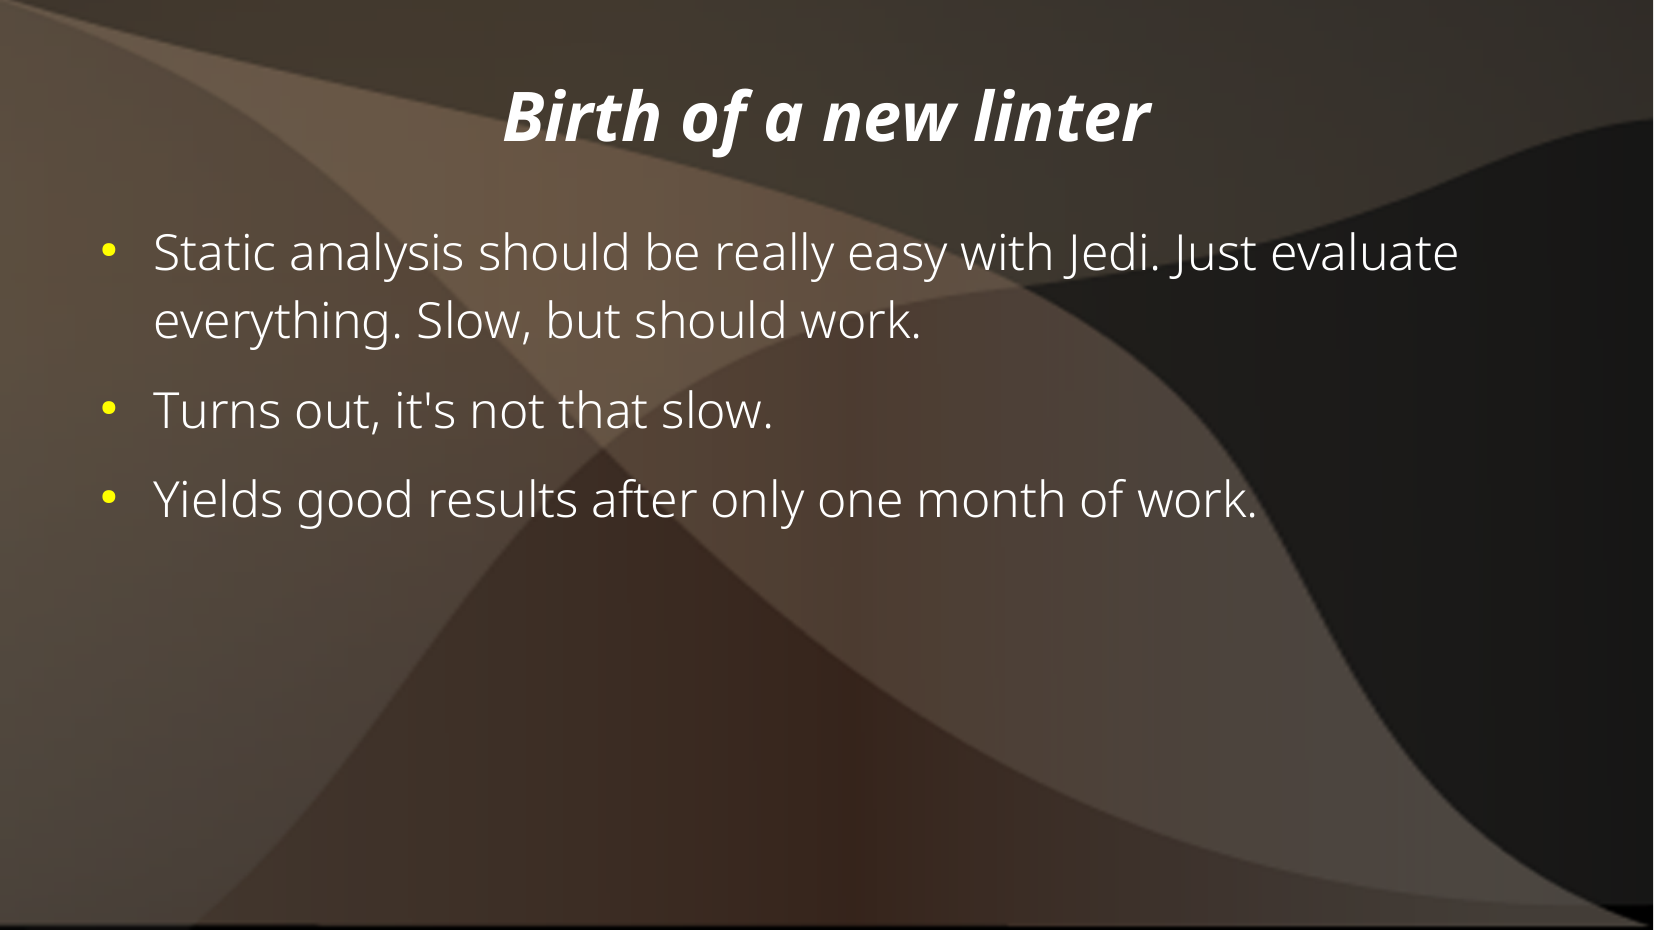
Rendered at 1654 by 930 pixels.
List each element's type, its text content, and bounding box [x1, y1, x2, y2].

title Birth of a new linter [82, 36, 1571, 193]
picture [0, 0, 1654, 930]
list Static analysis should be really easy with Jedi. Just evaluate everything. Slow, but should work. Turns out, it's not that slow. Yields good results after only one month of work. [82, 217, 1571, 930]
